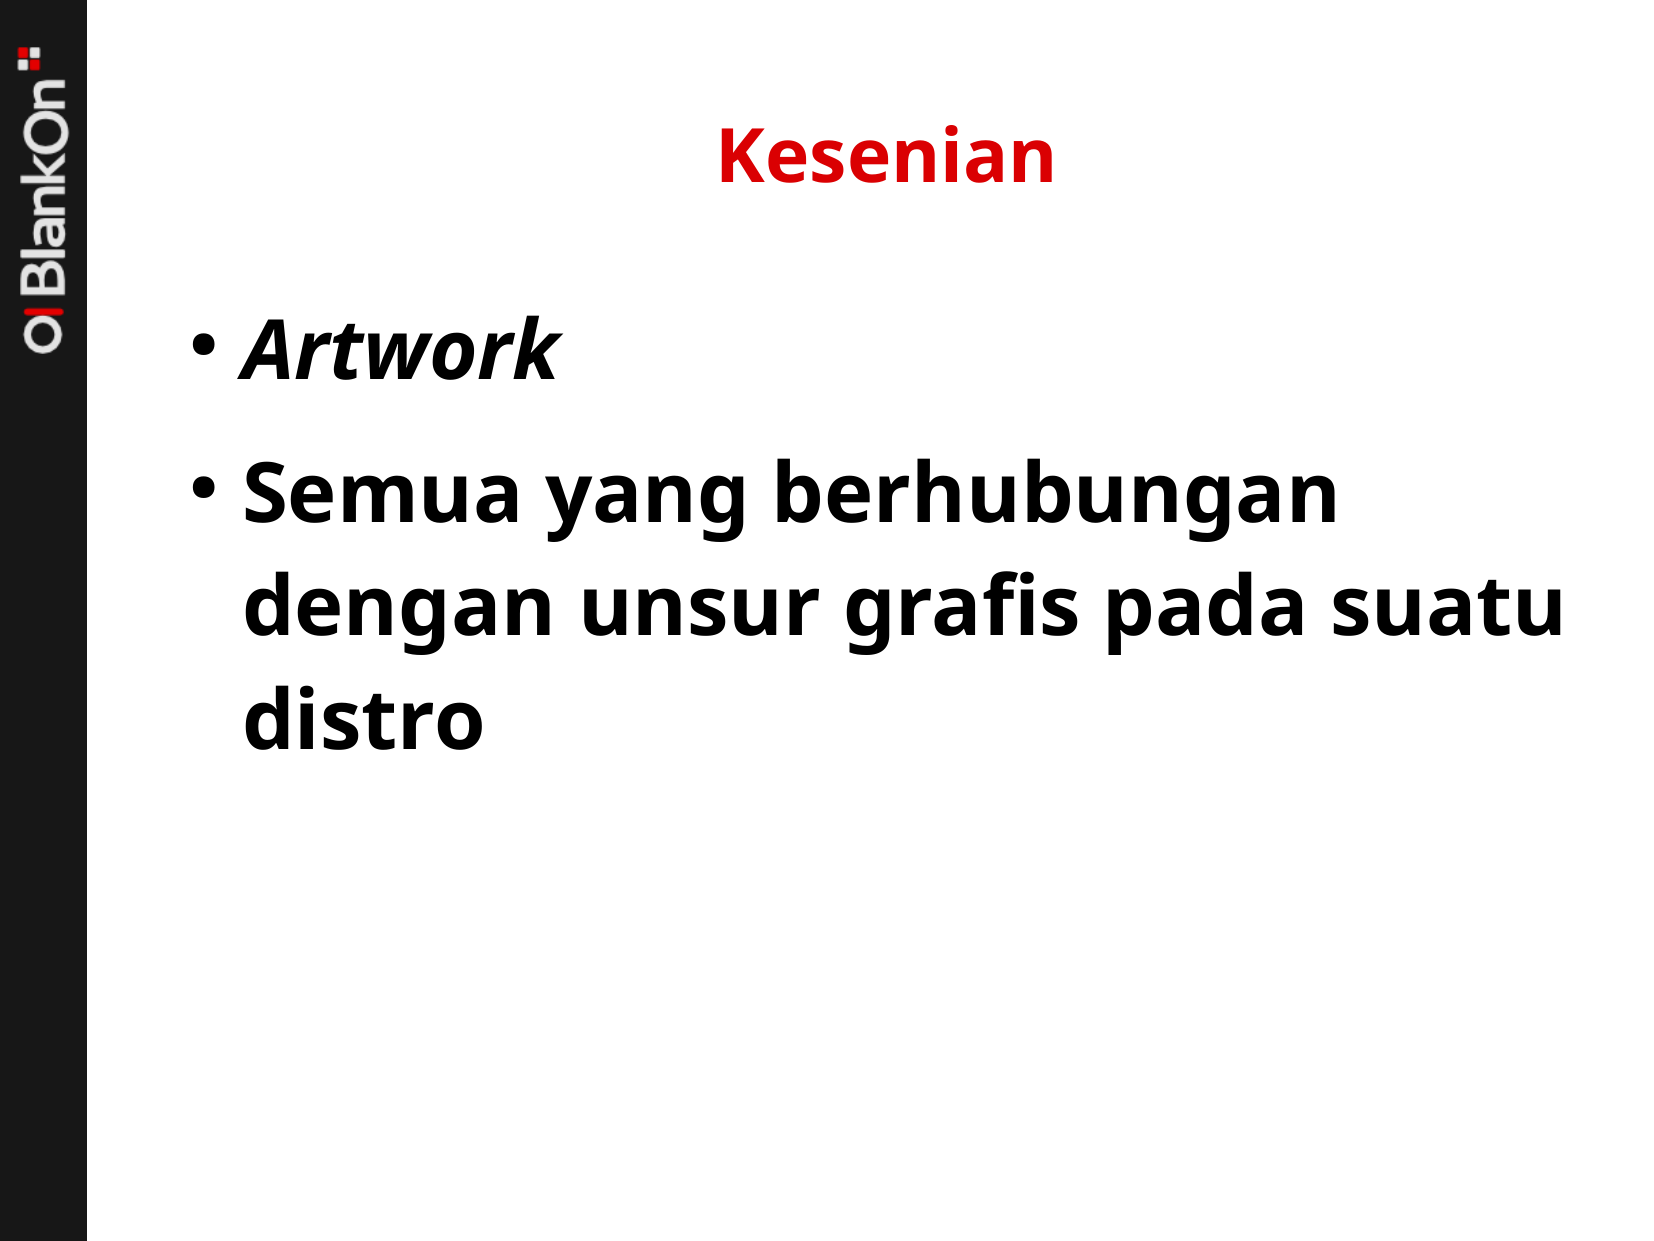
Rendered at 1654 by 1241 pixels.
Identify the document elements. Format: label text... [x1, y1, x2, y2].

picture [0, 0, 87, 1241]
title Kesenian [124, 49, 1613, 257]
list Artwork Semua yang berhubungan dengan unsur grafis pada suatu distro [171, 290, 1589, 1182]
